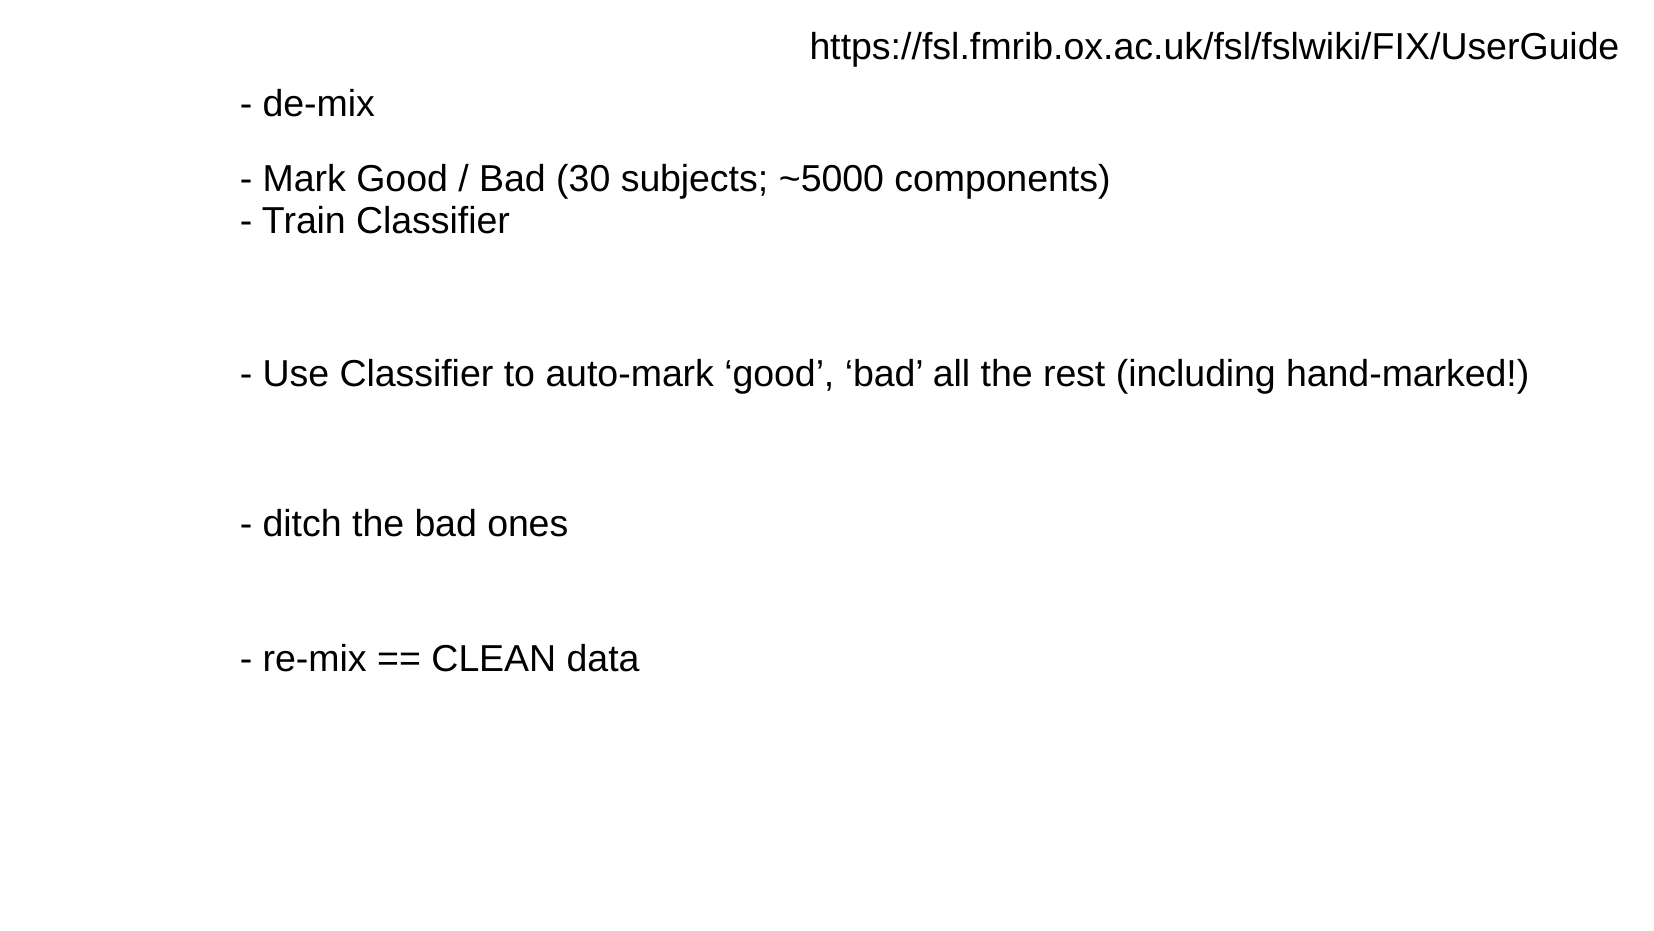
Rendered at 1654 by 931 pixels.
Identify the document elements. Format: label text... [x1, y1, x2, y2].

text_box - ditch the bad ones [225, 495, 584, 552]
text_box https://fsl.fmrib.ox.ac.uk/fsl/fslwiki/FIX/UserGuide [794, 18, 1636, 76]
text_box - Use Classifier to auto-mark ‘good’, ‘bad’ all the rest (including hand-marked!) [225, 345, 1545, 402]
text_box - de-mix [225, 75, 390, 132]
text_box - Mark Good / Bad (30 subjects; ~5000 components) - Train Classifier [225, 150, 1126, 249]
text_box - re-mix == CLEAN data [225, 630, 655, 687]
